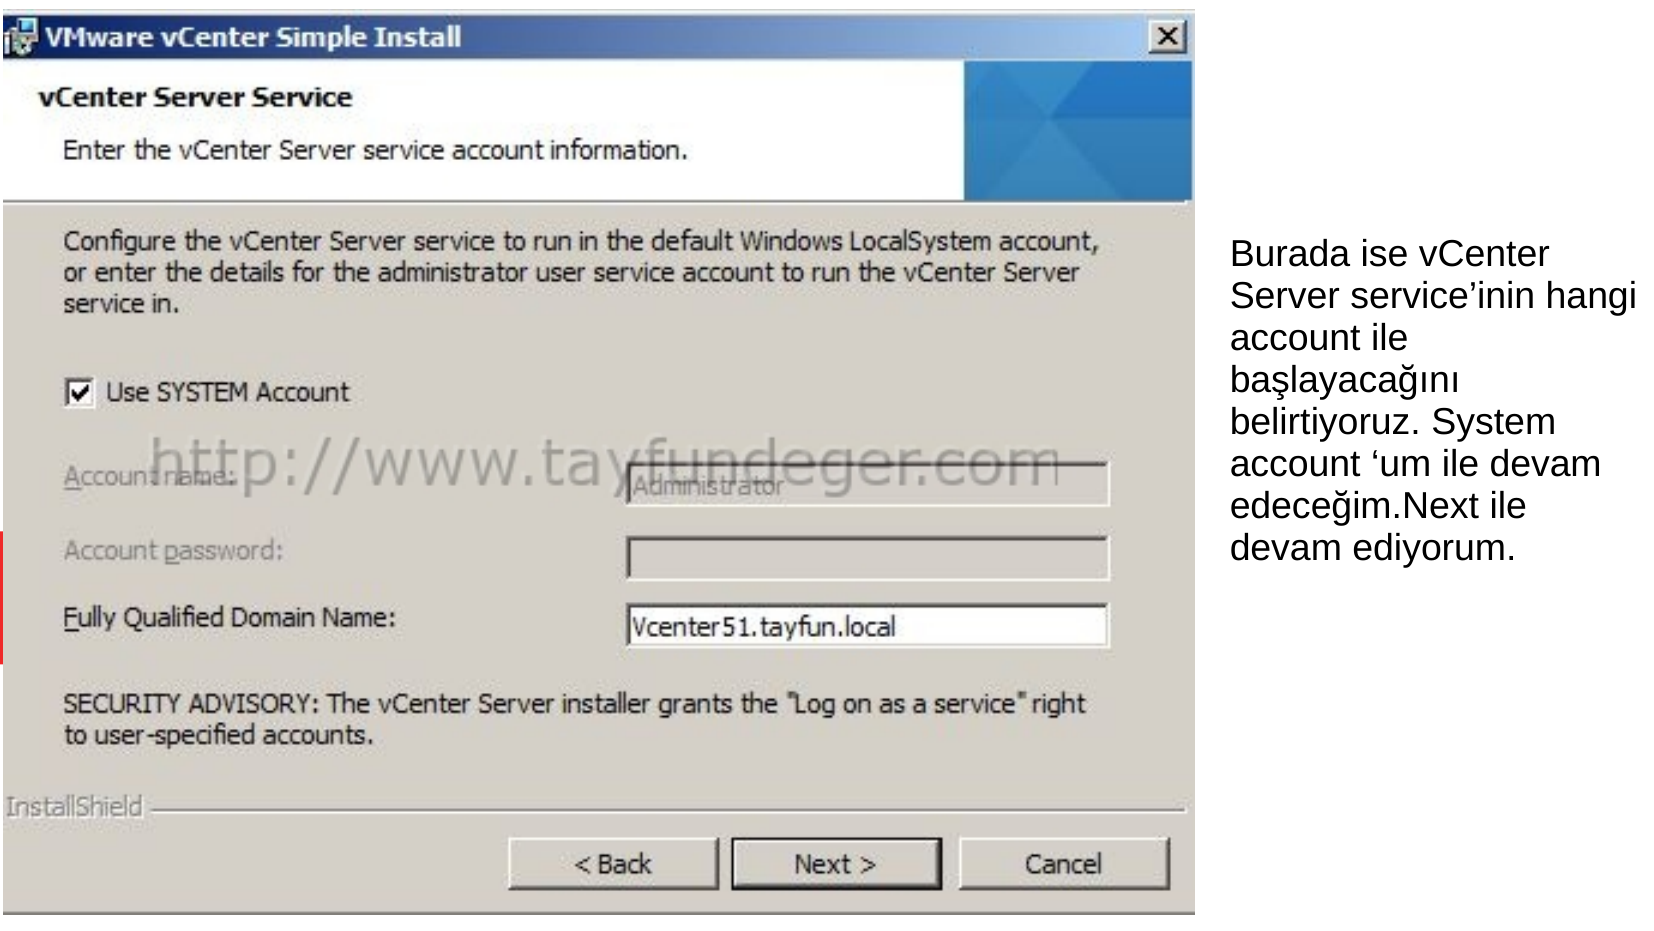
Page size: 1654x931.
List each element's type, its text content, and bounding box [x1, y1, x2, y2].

picture [3, 9, 1195, 916]
text_box Burada ise vCenter Server service’inin hangi account ile başlayacağını belirtiyoruz. System account ‘um ile devam edeceğim.Next ile devam ediyorum. [1215, 225, 1654, 697]
